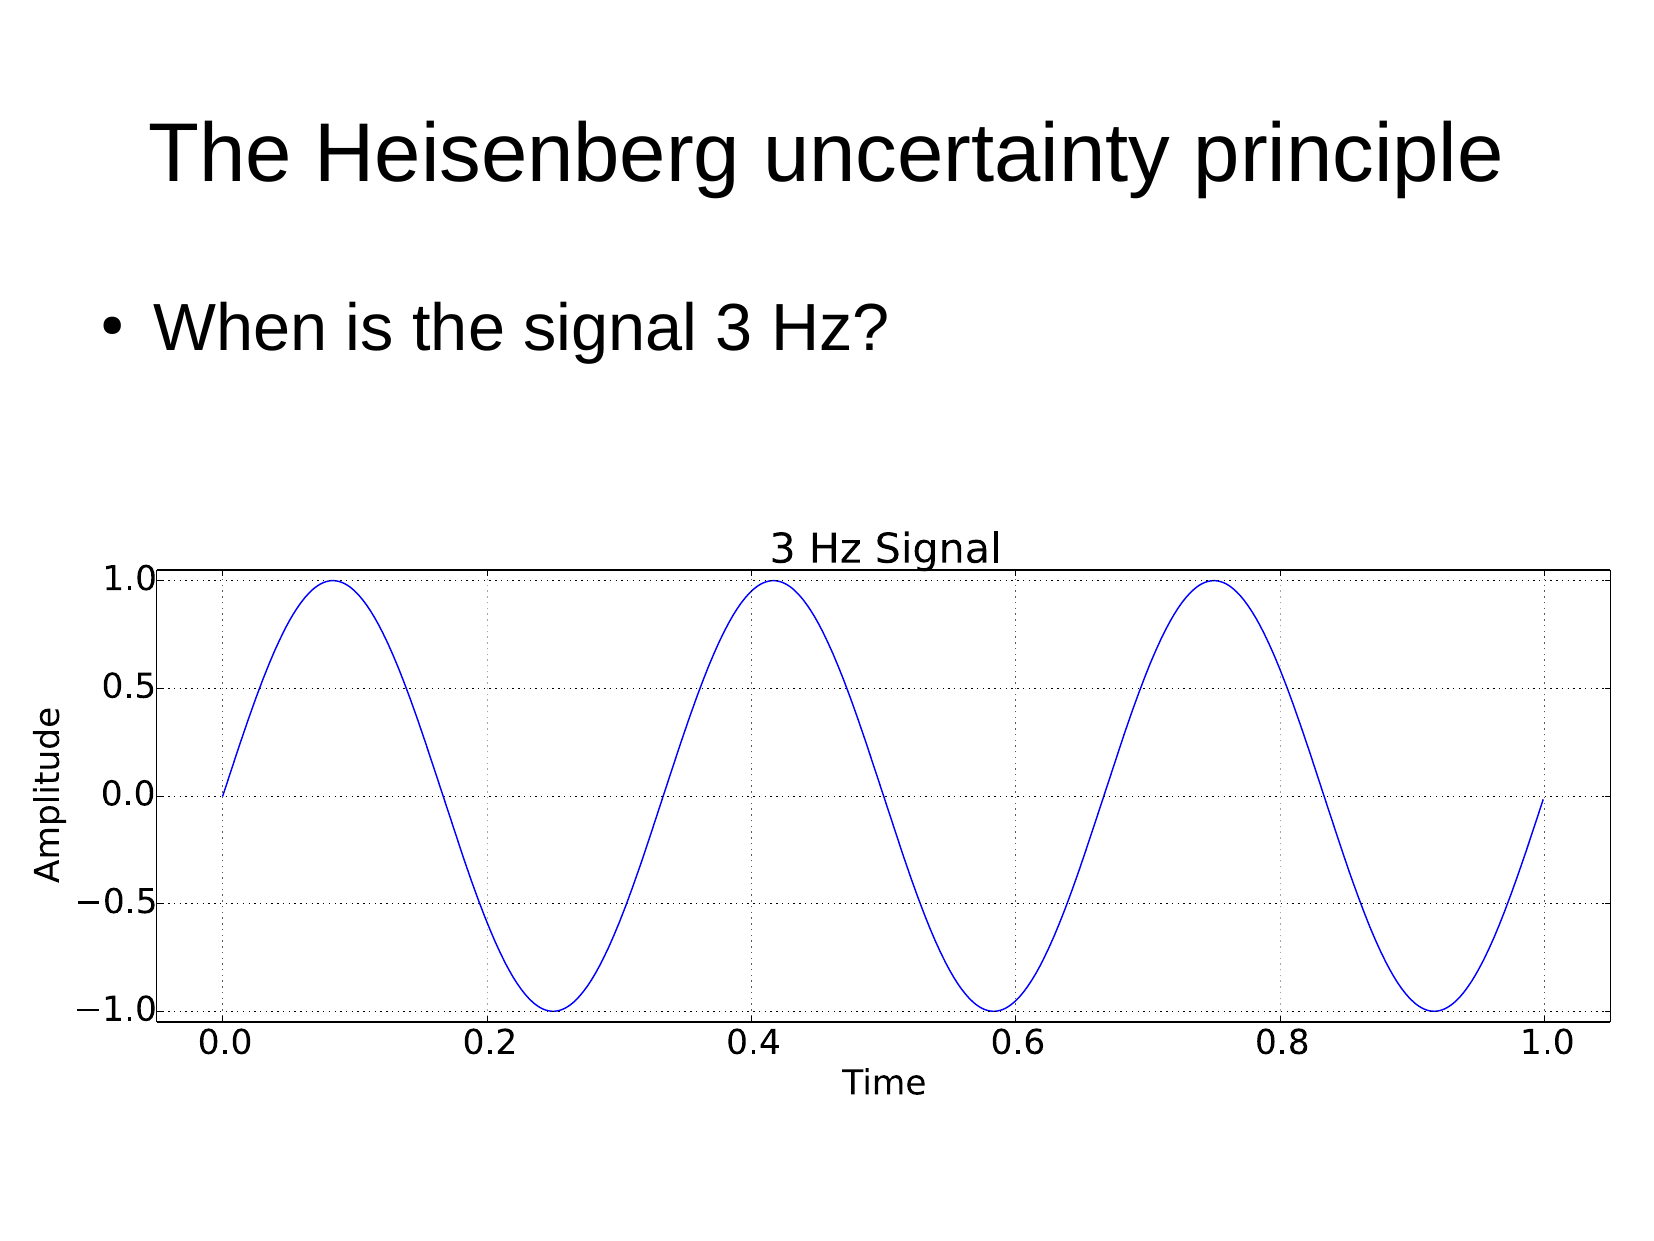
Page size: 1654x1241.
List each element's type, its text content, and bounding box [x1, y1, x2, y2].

picture [7, 495, 1653, 1116]
title The Heisenberg uncertainty principle [82, 49, 1571, 257]
list When is the signal 3 Hz? [82, 290, 1571, 495]
